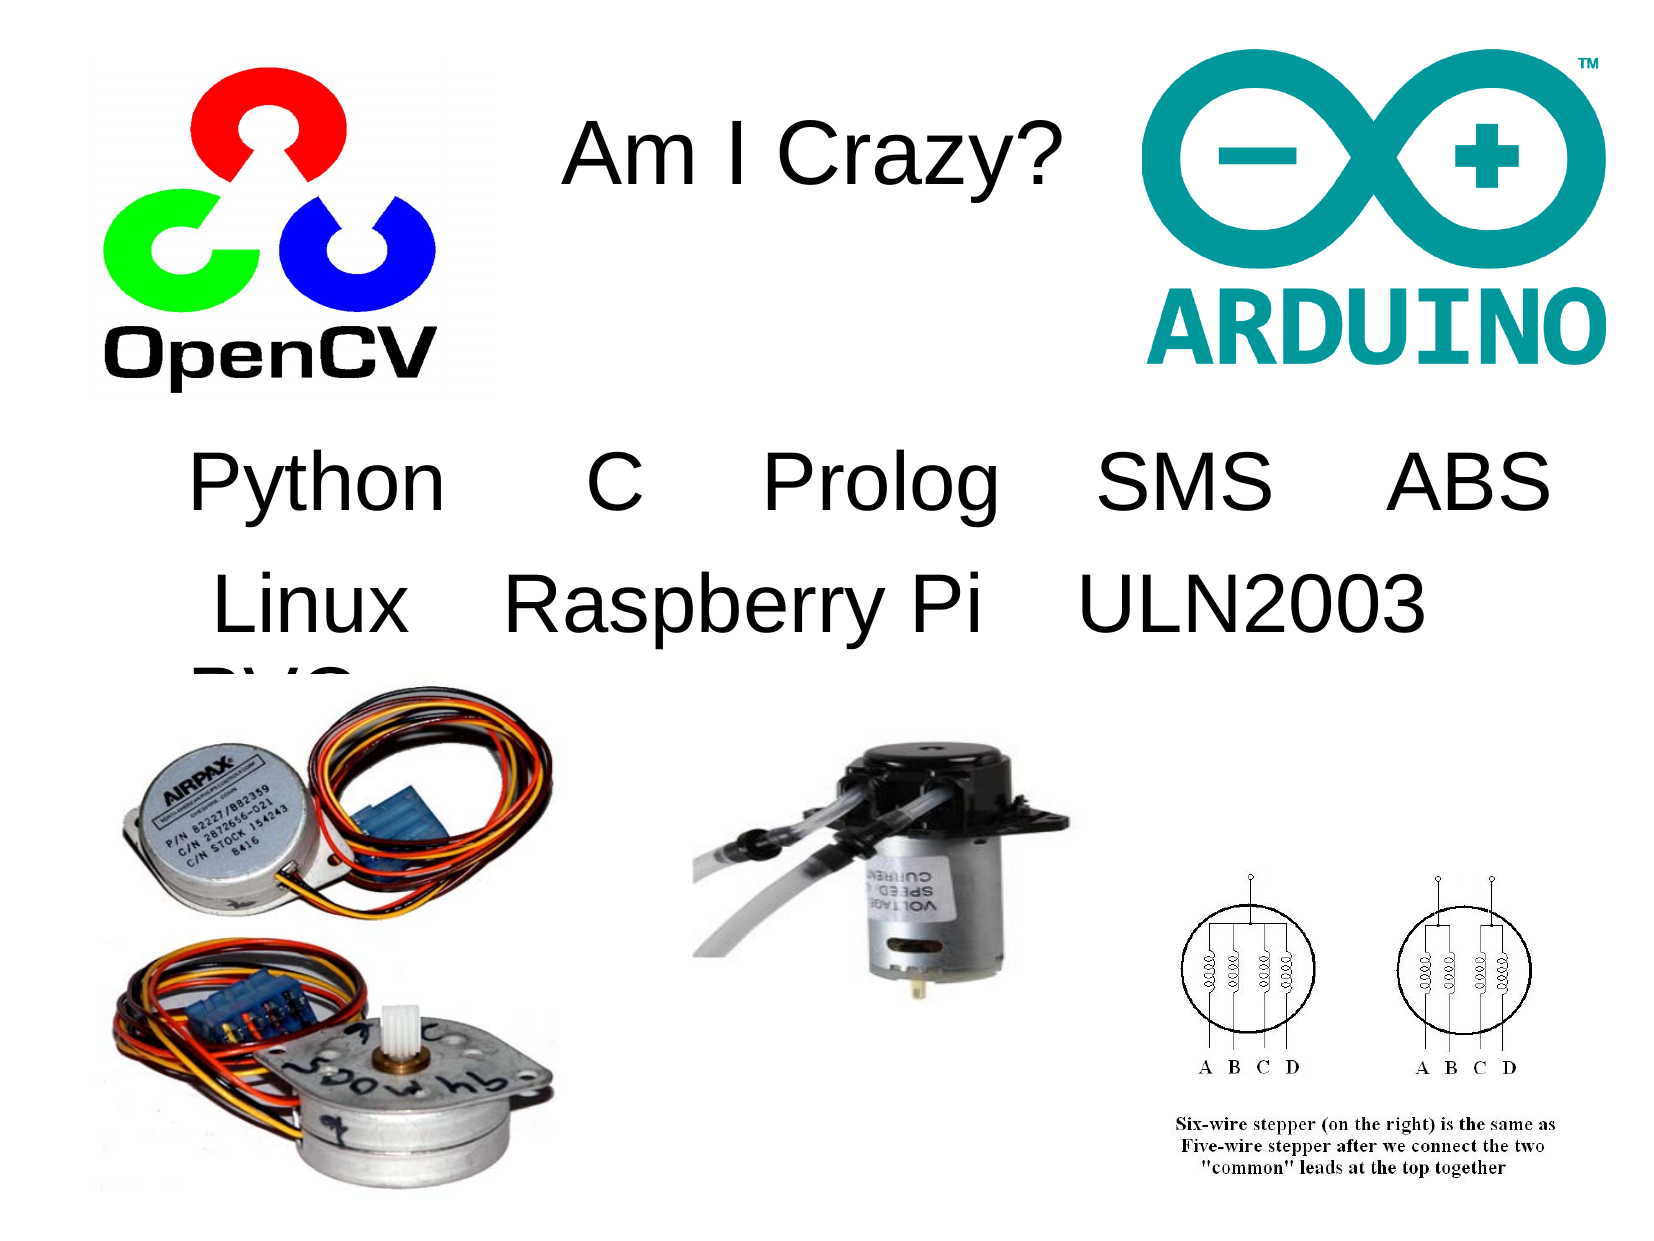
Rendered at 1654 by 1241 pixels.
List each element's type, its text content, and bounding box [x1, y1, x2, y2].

picture [45, 674, 626, 1201]
title Am I Crazy? [82, 49, 1142, 257]
picture [1110, 842, 1635, 1216]
picture [677, 735, 1081, 1006]
list Python C Prolog SMS ABS Linux Raspberry Pi ULN2003 PVC [116, 435, 1606, 751]
picture [1142, 49, 1606, 365]
picture [92, 59, 496, 397]
